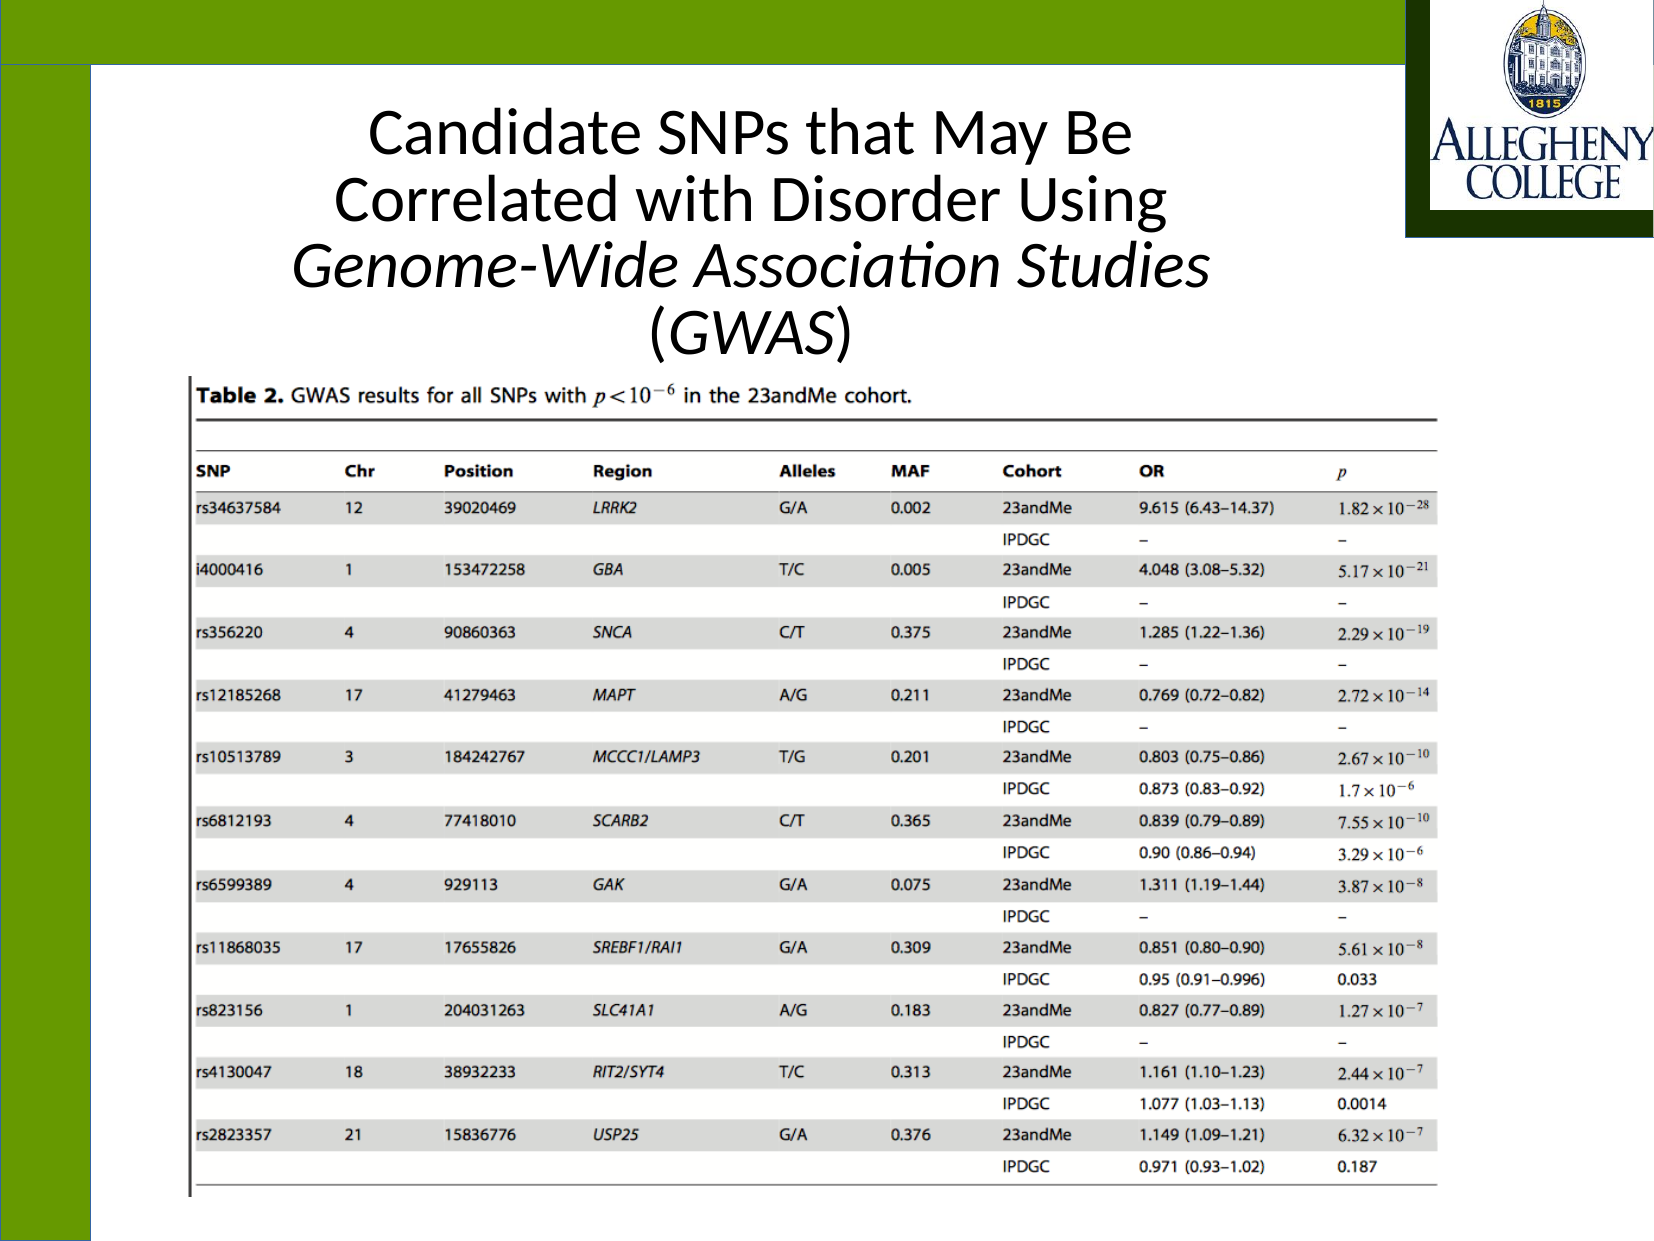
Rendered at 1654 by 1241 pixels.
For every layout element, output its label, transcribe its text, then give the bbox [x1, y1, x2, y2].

text_box [0, 0, 1654, 1241]
picture [1430, 0, 1654, 210]
title Candidate SNPs that May Be Correlated with Disorder Using Genome-Wide Association Studies (GWAS) [210, 92, 1292, 376]
picture [98, 376, 1591, 1197]
